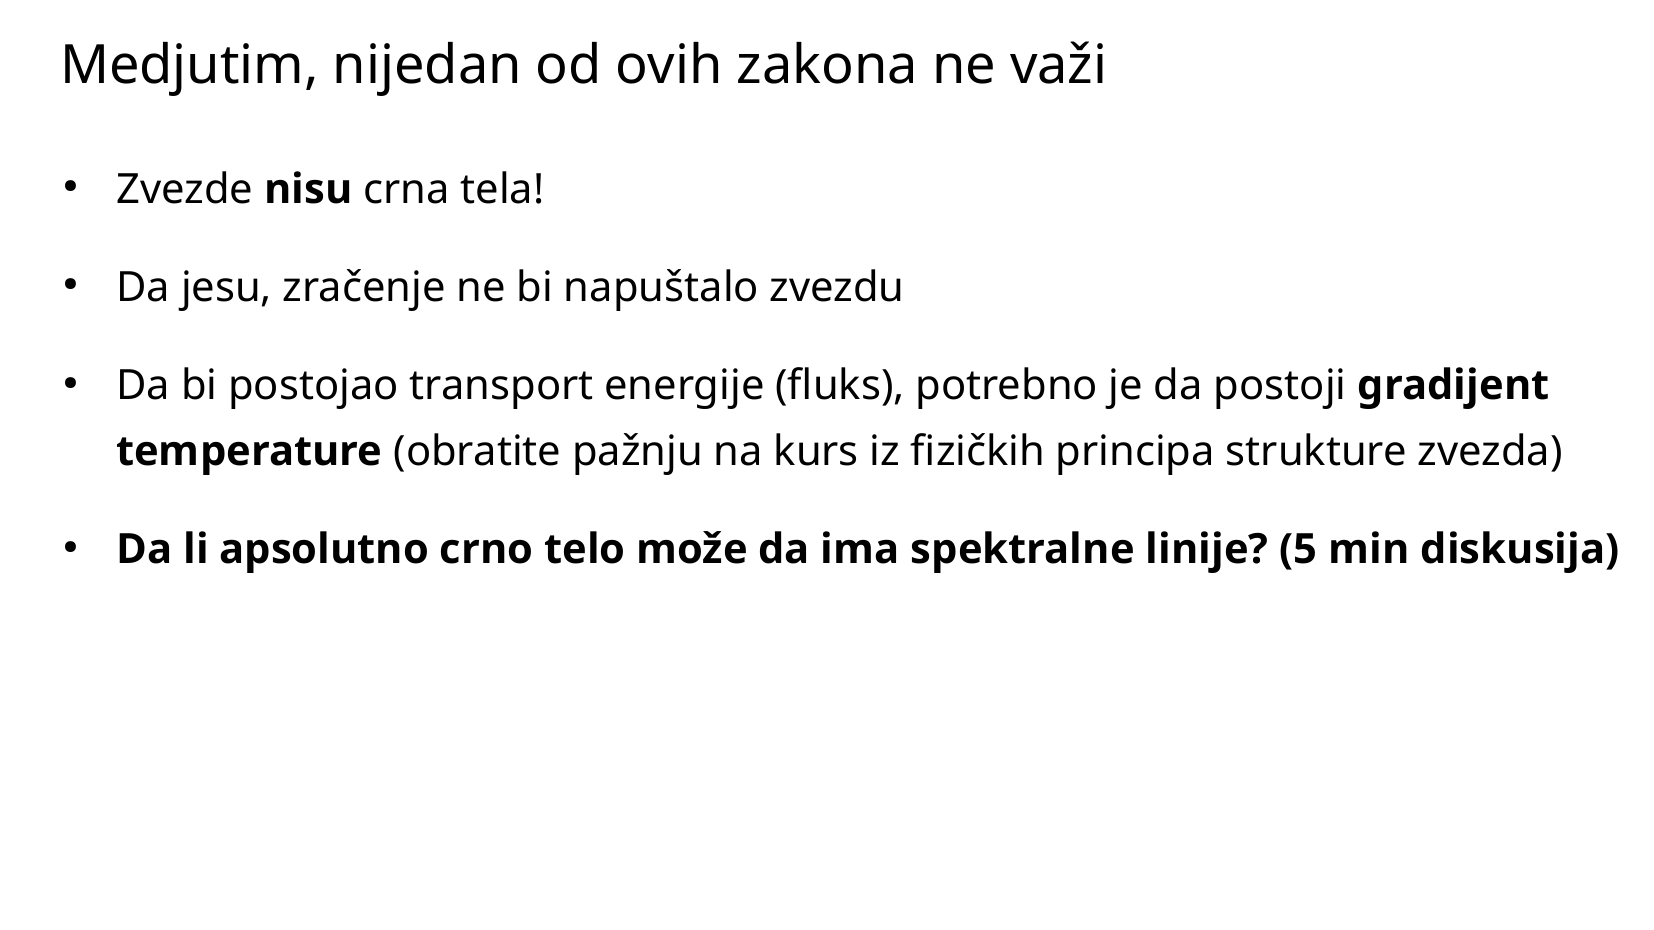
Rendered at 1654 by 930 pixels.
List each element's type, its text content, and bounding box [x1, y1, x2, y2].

list Zvezde nisu crna tela! Da jesu, zračenje ne bi napuštalo zvezdu Da bi postojao transport energije (fluks), potrebno je da postoji gradijent temperature (obratite pažnju na kurs iz fizičkih principa strukture zvezda) Da li apsolutno crno telo može da ima spektralne linije? (5 min diskusija) [45, 149, 1635, 880]
title Medjutim, nijedan od ovih zakona ne važi [59, 13, 1648, 113]
